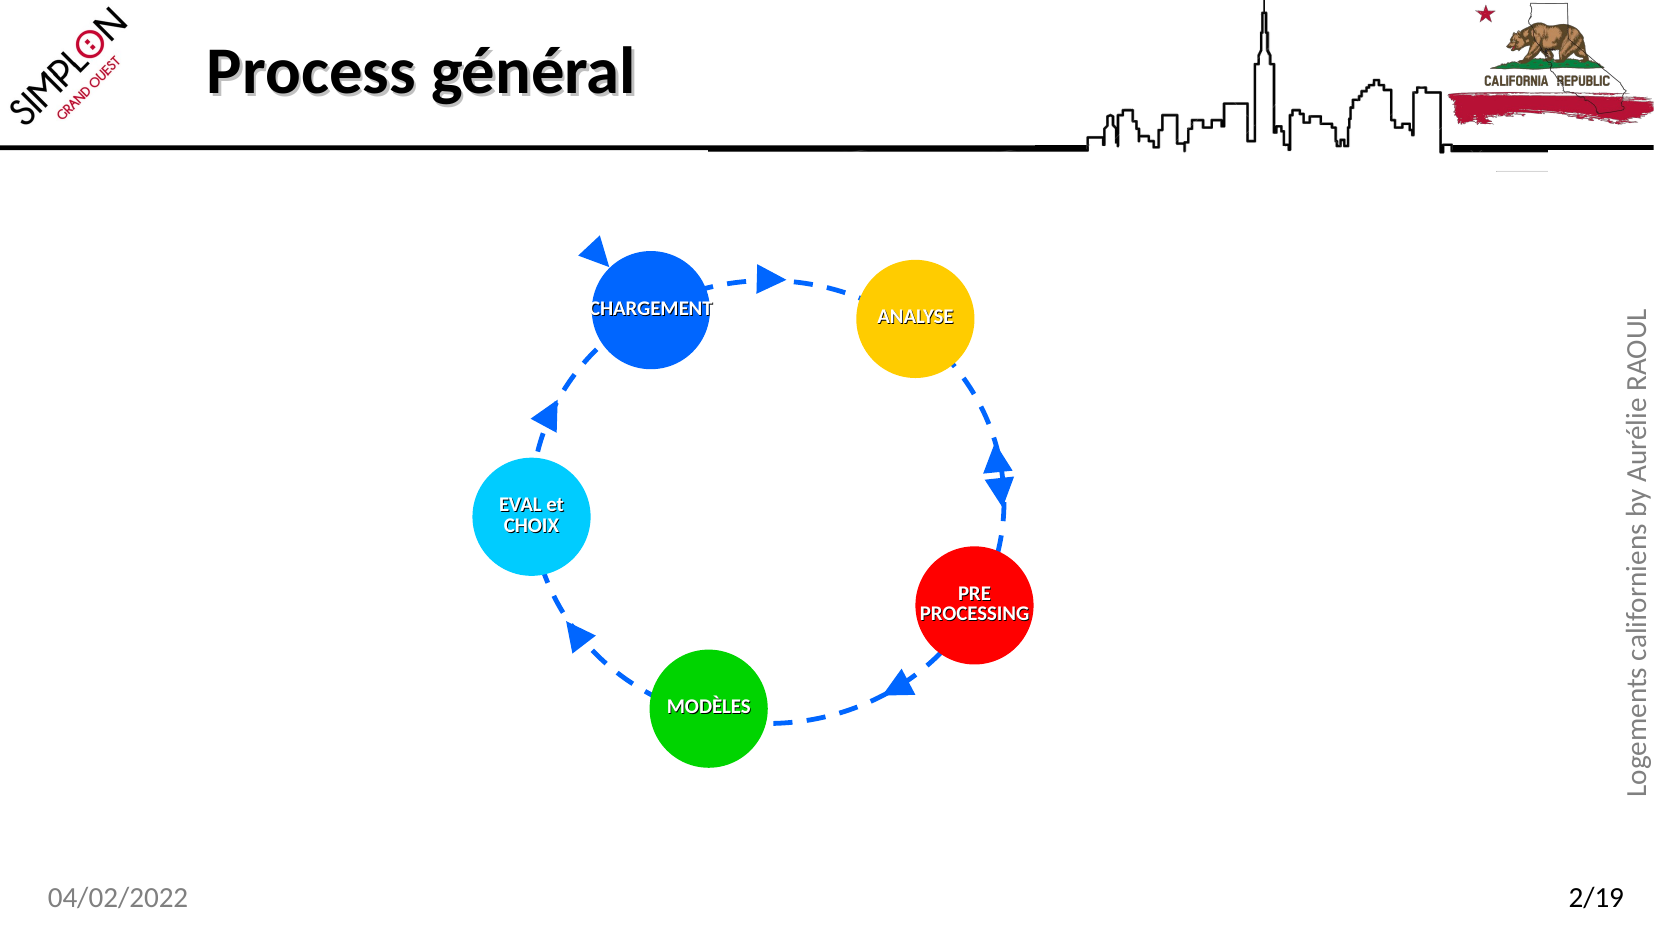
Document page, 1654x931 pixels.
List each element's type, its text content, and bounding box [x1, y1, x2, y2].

text_box ANALYSE [856, 259, 975, 379]
picture [708, 0, 1654, 172]
text_box CHARGEMENT [591, 251, 710, 370]
text_box EVAL et CHOIX [472, 457, 591, 576]
text_box MODÈLES [649, 649, 768, 768]
text_box [578, 235, 610, 268]
text_box PRE PROCESSING [915, 546, 1034, 665]
title Process général [206, 24, 1447, 129]
text_box [530, 264, 1015, 724]
picture [2, 2, 147, 145]
